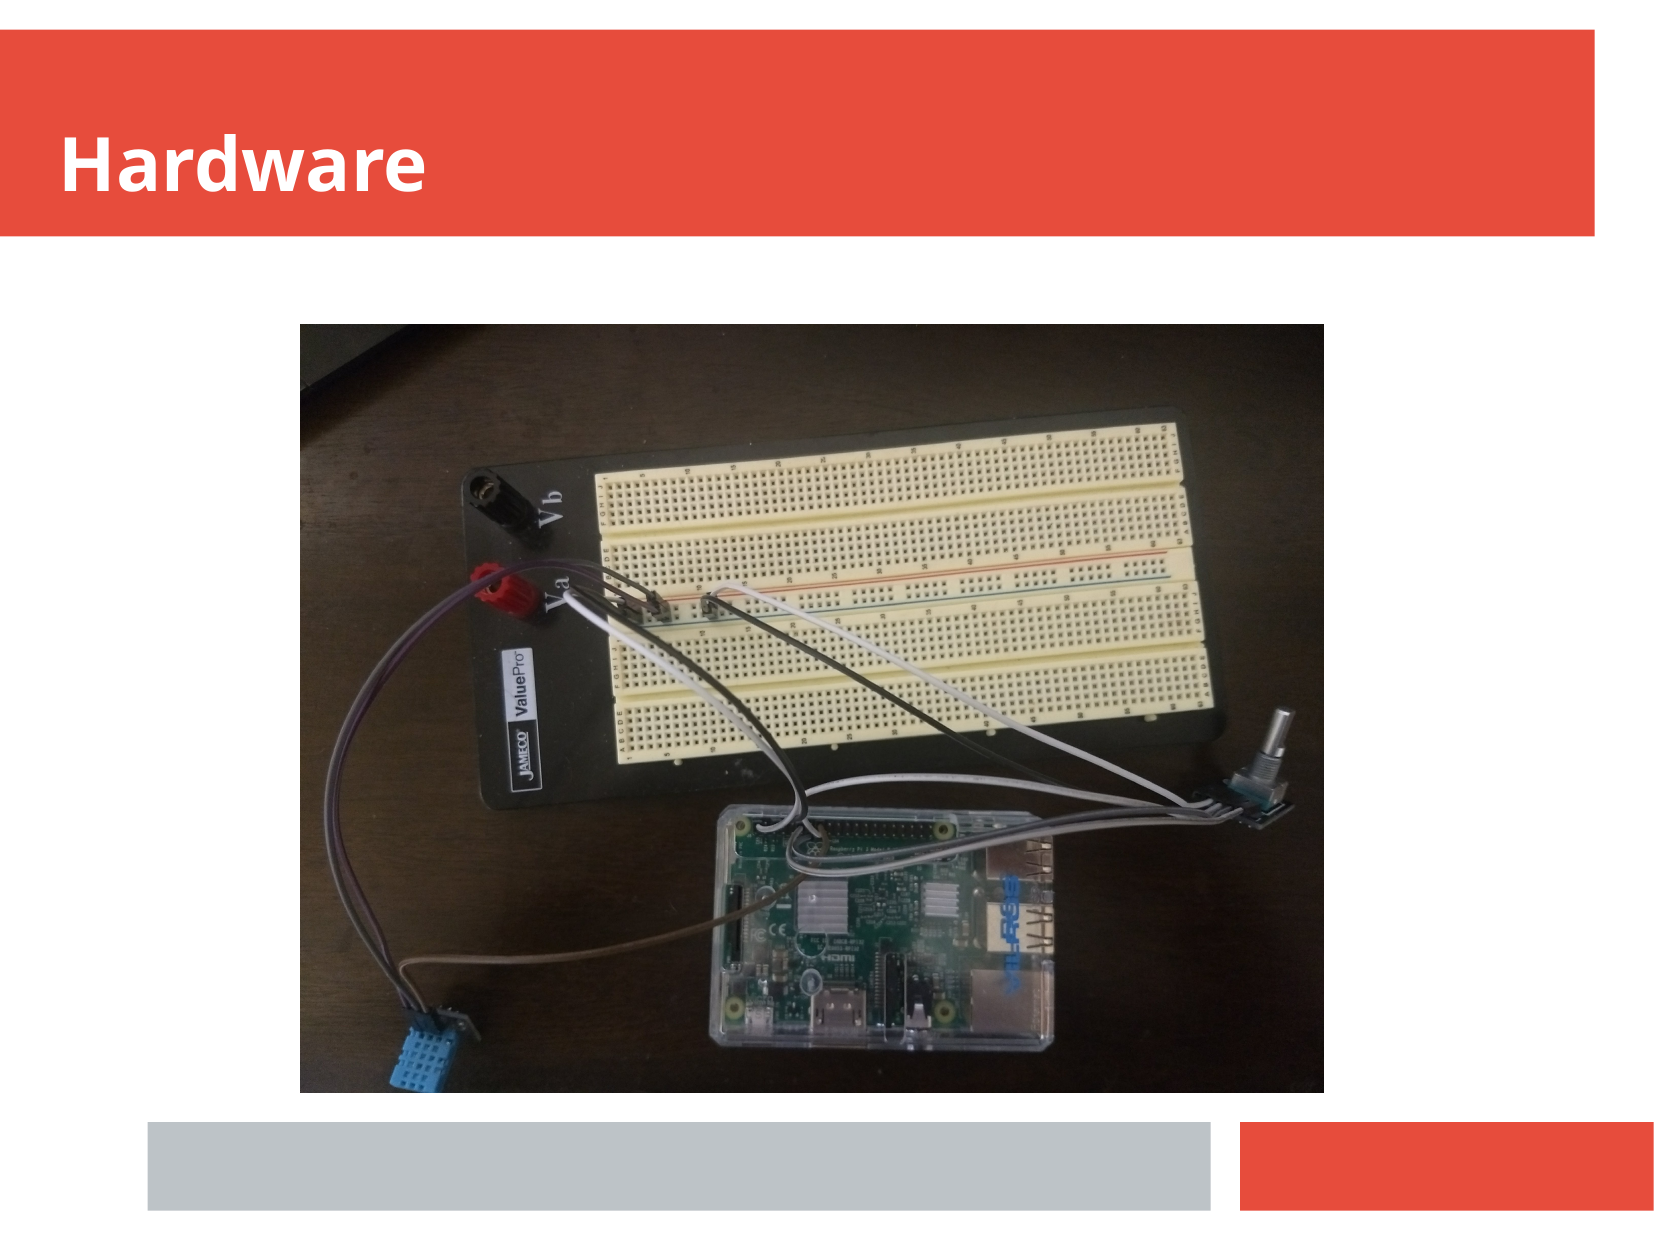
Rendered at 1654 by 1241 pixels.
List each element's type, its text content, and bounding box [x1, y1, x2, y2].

picture [300, 324, 1324, 1093]
title Hardware [59, 59, 1595, 207]
